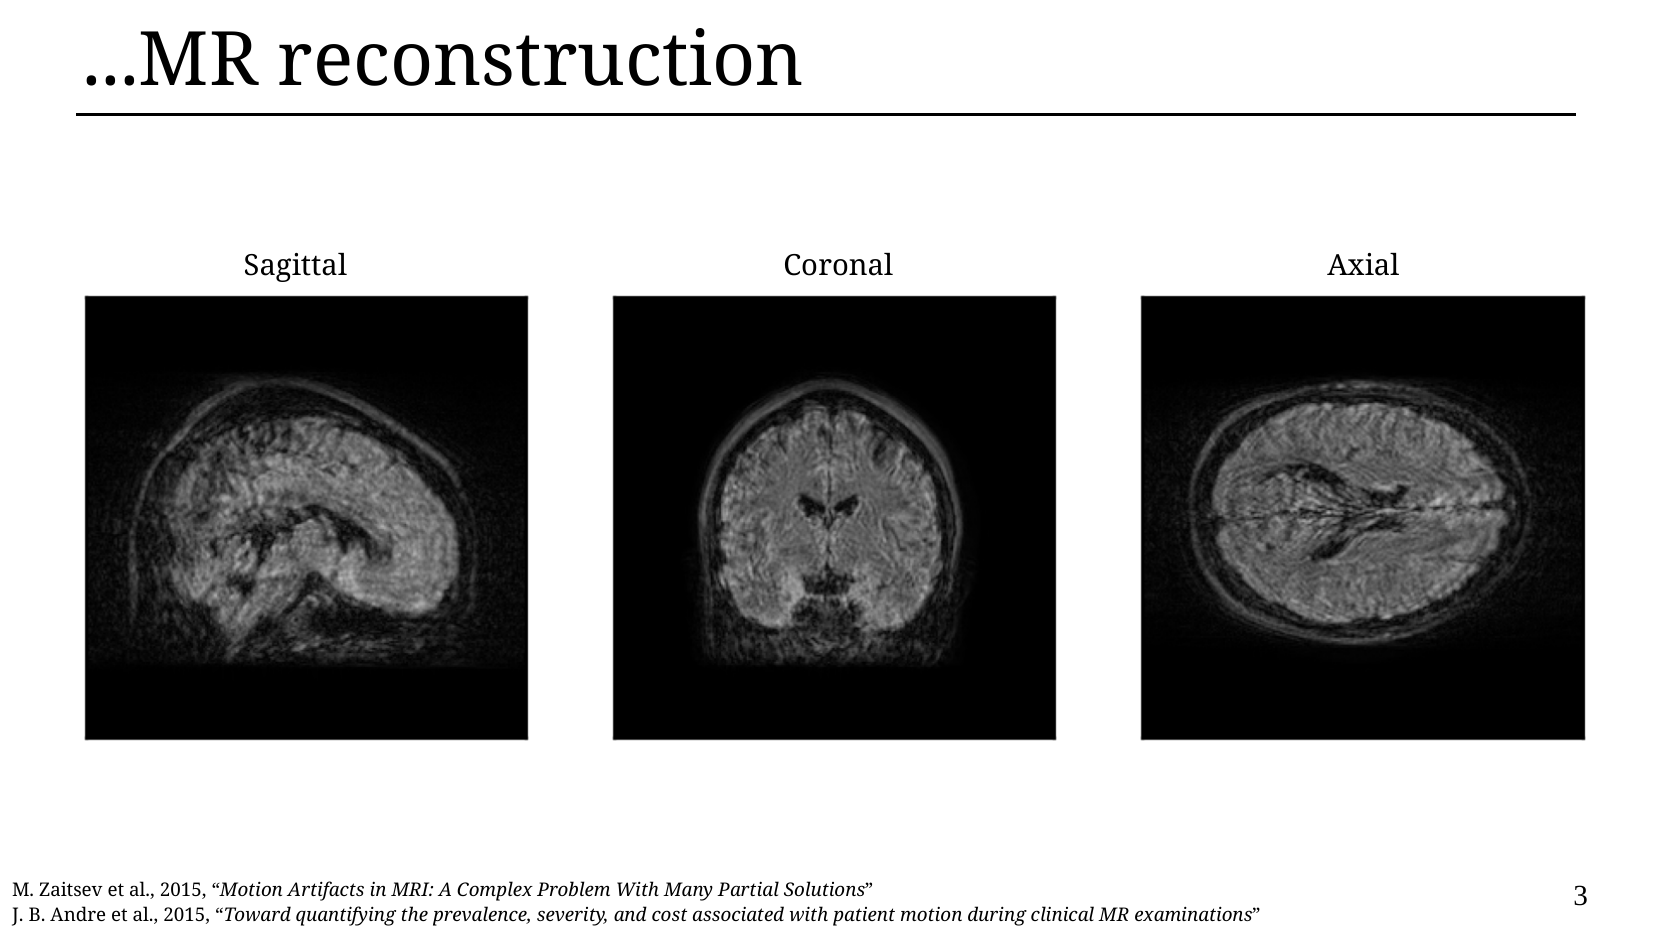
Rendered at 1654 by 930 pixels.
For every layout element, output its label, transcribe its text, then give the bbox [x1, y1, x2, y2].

text_box Sagittal [197, 236, 393, 287]
text_box Axial [1265, 236, 1461, 287]
title ...MR reconstruction [82, 7, 1571, 105]
picture [41, 267, 1612, 783]
text_box Coronal [740, 236, 936, 287]
text_box M. Zaitsev et al., 2015, “Motion Artifacts in MRI: A Complex Problem With Many Partial Solutions” J. B. Andre et al., 2015, “Toward quantifying the prevalence, severity, and cost associated with patient motion during clinical MR examinations” [0, 868, 1528, 928]
